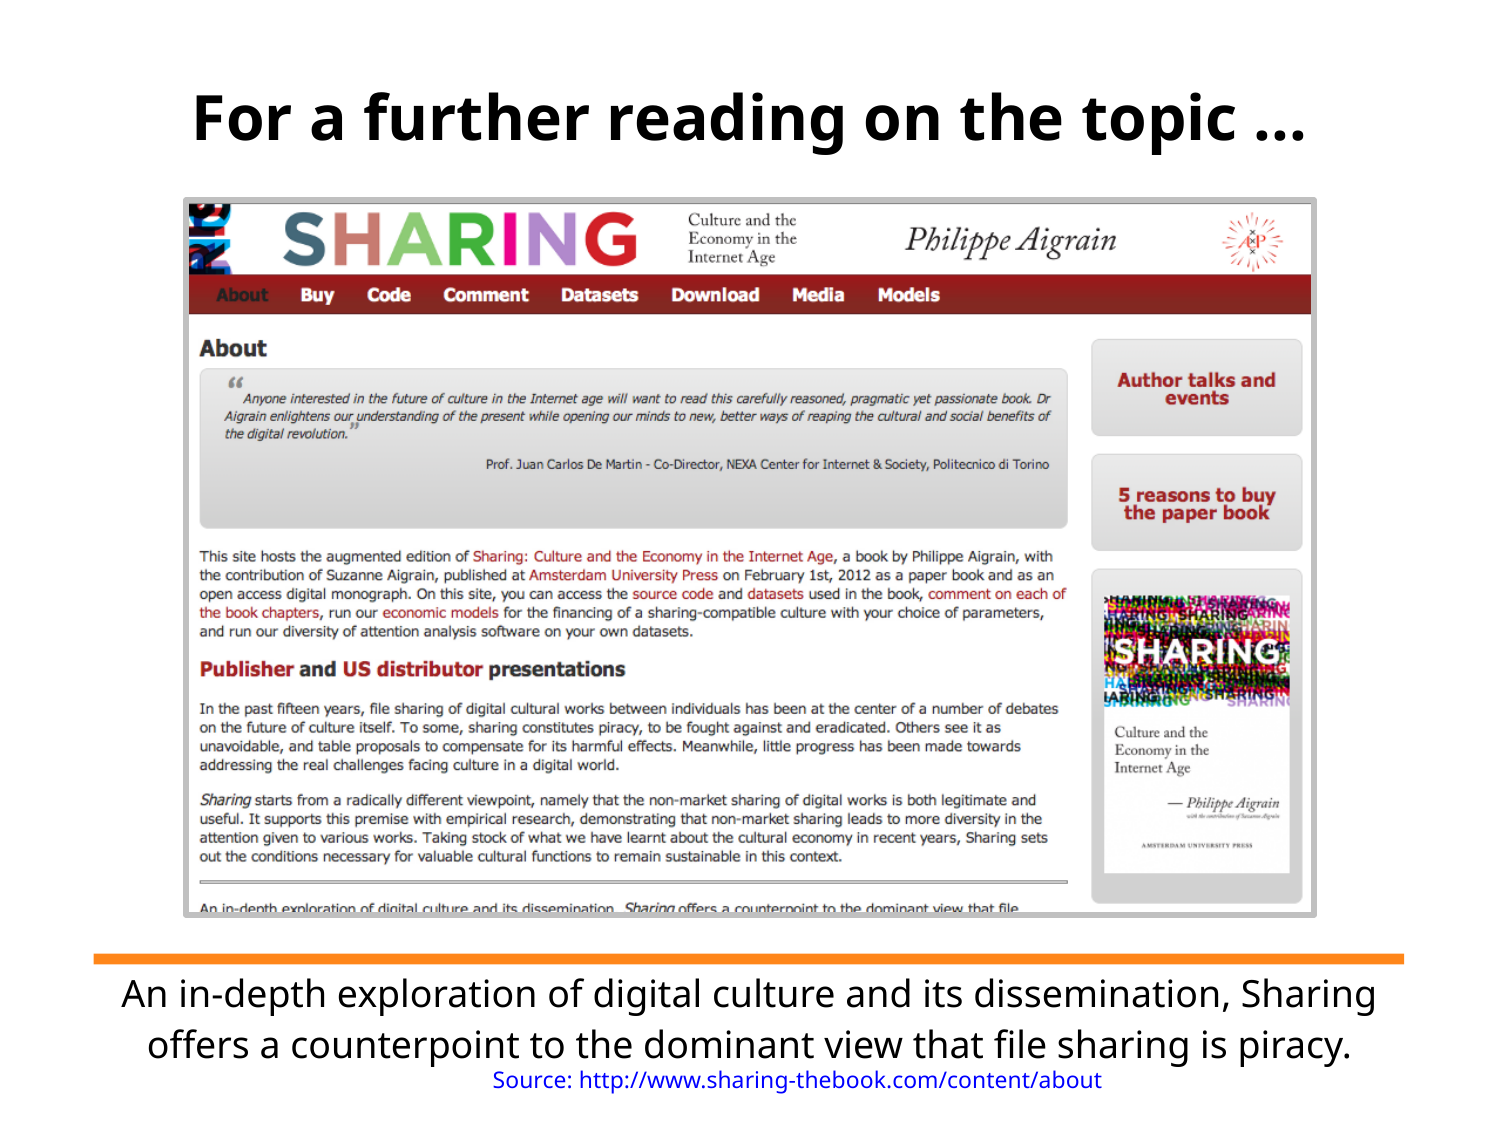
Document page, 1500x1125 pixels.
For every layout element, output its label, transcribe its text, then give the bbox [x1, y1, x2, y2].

text_box An in-depth exploration of digital culture and its dissemination, Sharing offers a counterpoint to the dominant view that file sharing is piracy. [100, 960, 1400, 1064]
text_box Source: http://www.sharing-thebook.com/content/about [477, 1056, 1023, 1098]
picture [0, 0, 1500, 1125]
title For a further reading on the topic ... [75, 44, 1426, 188]
